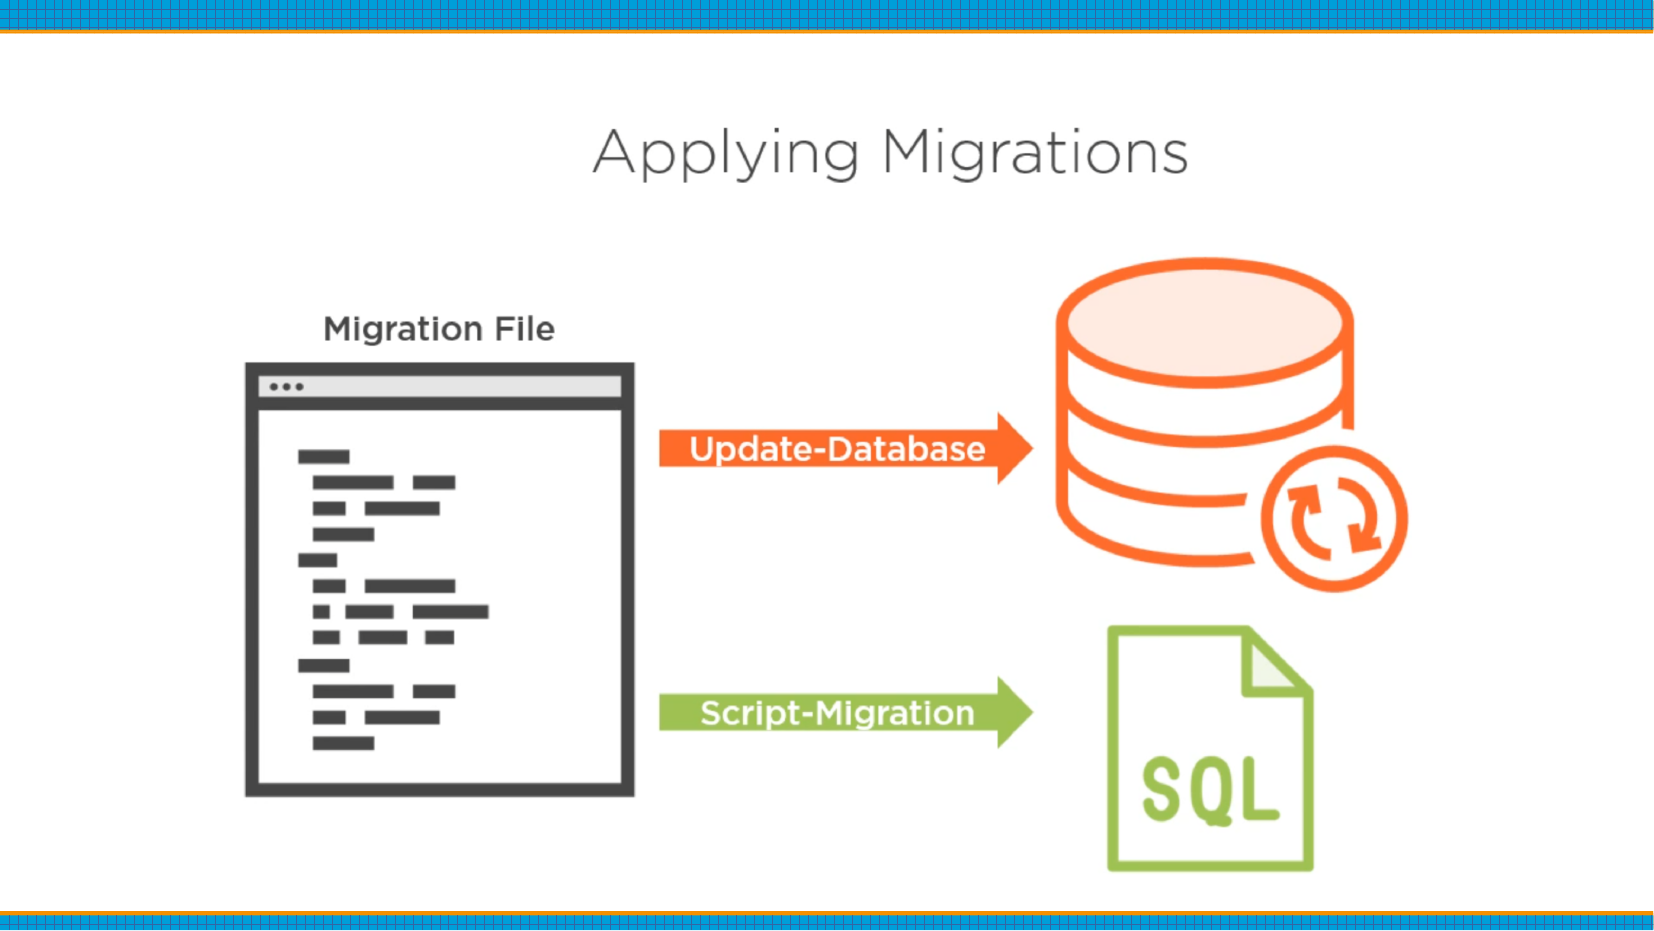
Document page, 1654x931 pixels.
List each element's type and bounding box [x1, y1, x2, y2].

picture [206, 92, 1412, 886]
